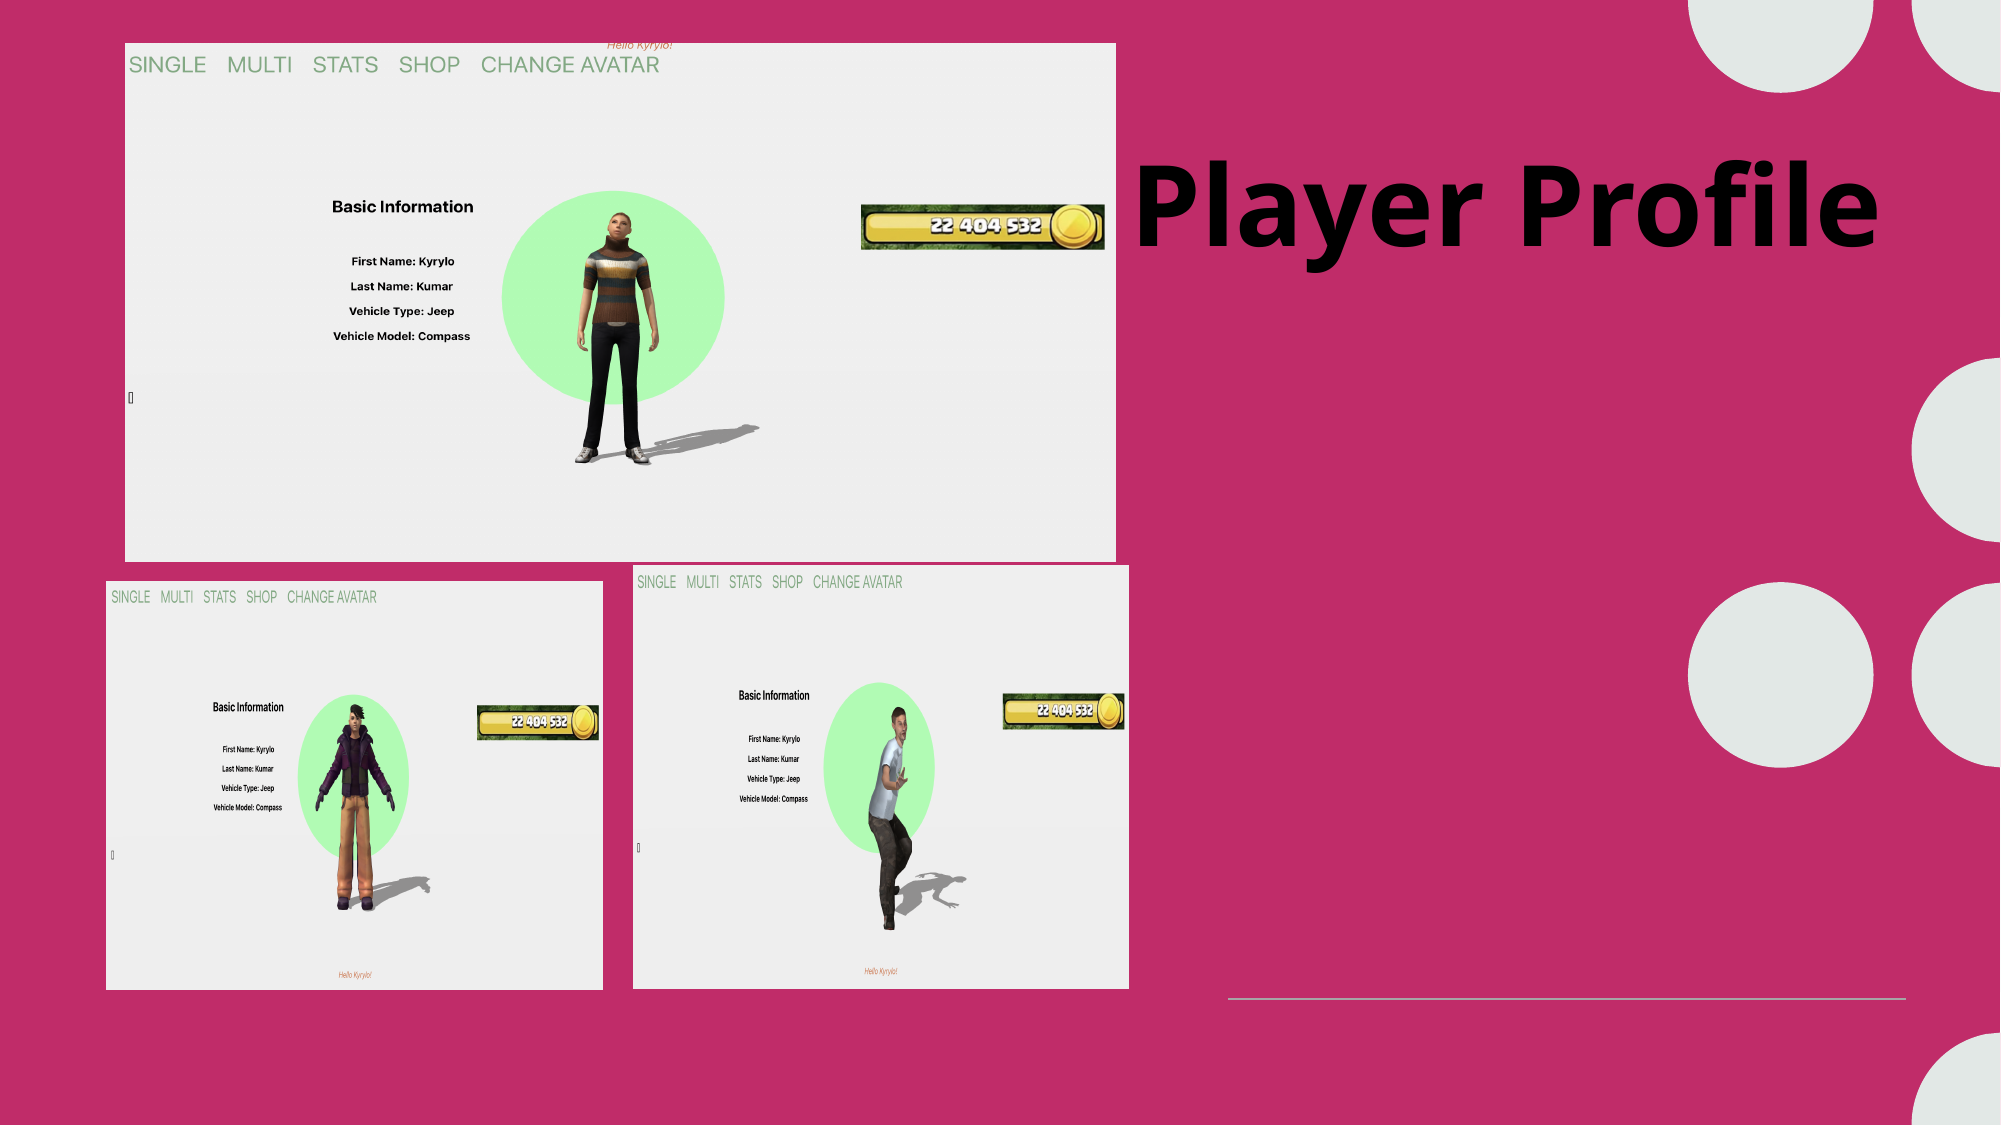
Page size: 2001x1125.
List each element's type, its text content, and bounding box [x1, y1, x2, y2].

picture [633, 565, 1129, 989]
title Player Profile [1115, 126, 1925, 597]
picture [125, 43, 1116, 562]
text_box [0, 0, 2000, 1125]
picture [106, 581, 603, 990]
